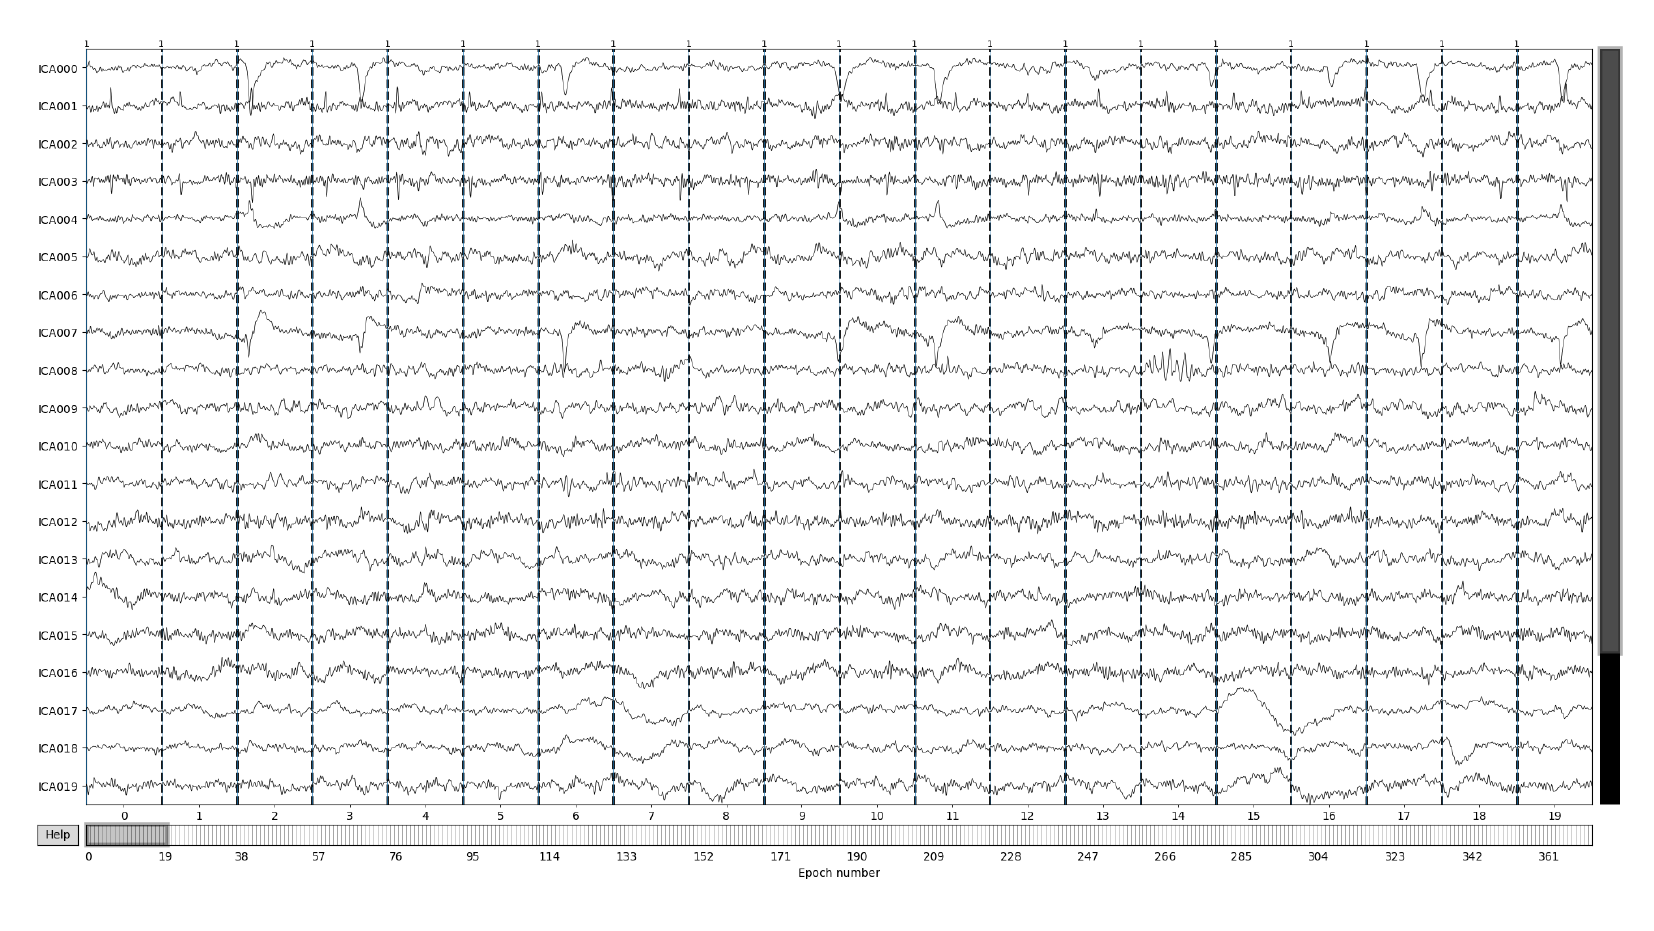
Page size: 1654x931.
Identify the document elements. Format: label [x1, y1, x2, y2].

picture [29, 32, 1628, 886]
